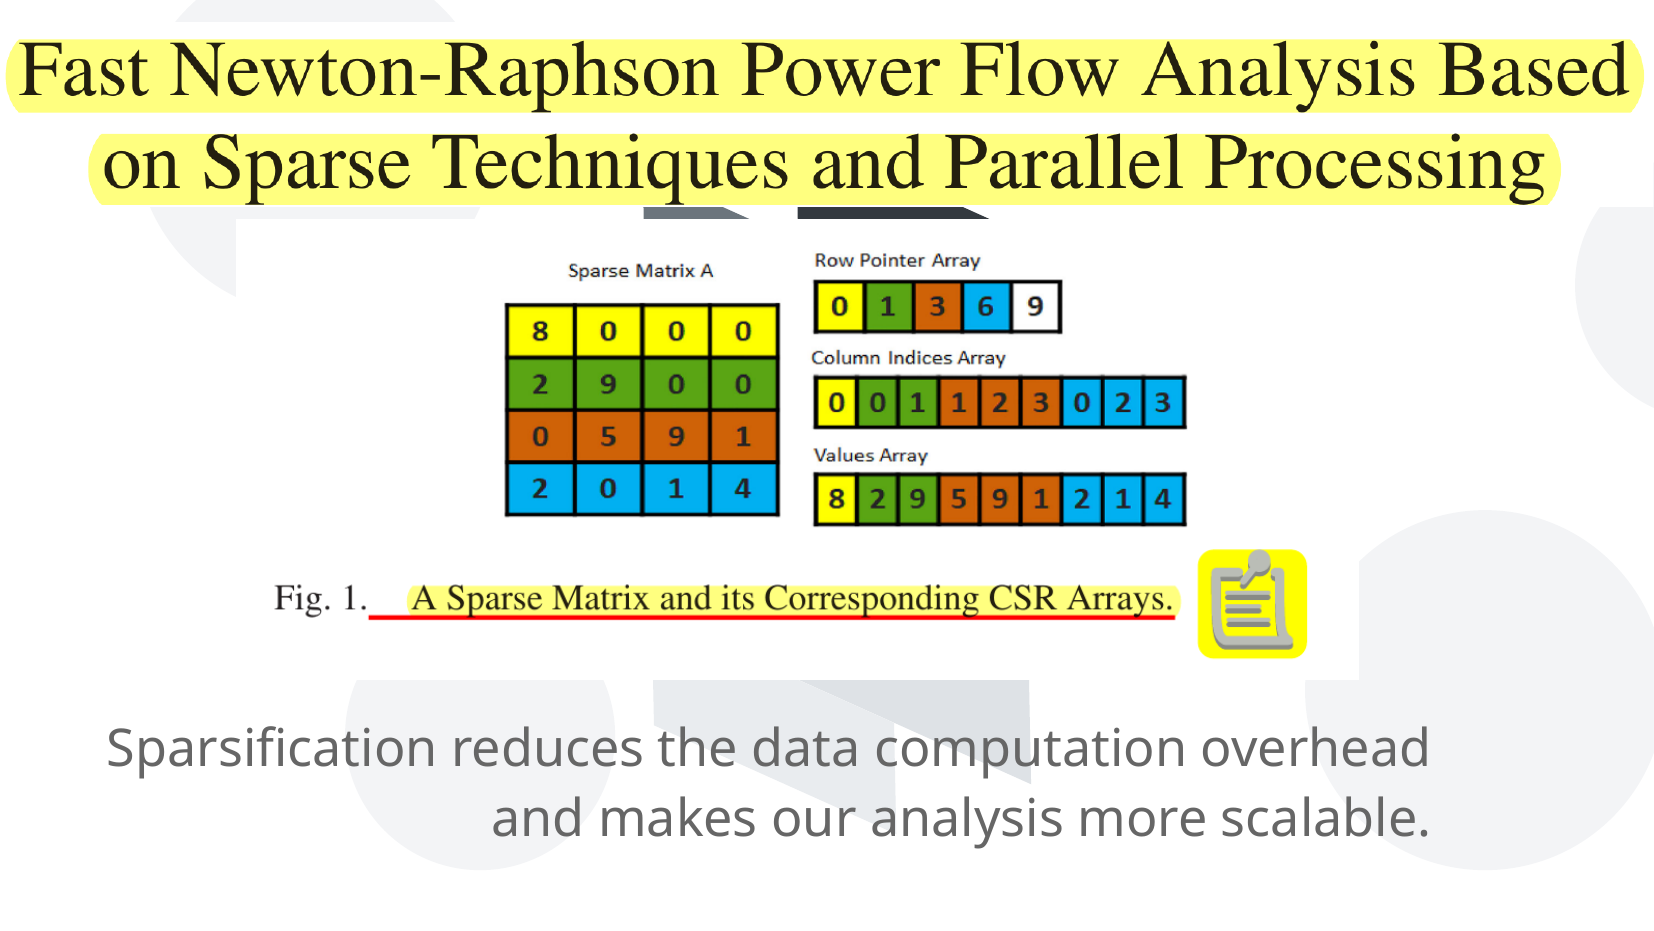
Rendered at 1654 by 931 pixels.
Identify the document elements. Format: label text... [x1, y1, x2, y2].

text_box Sparsification reduces the data computation overhead and makes our analysis more scalable. [88, 703, 1447, 931]
picture [236, 219, 1359, 680]
picture [0, 22, 1654, 207]
